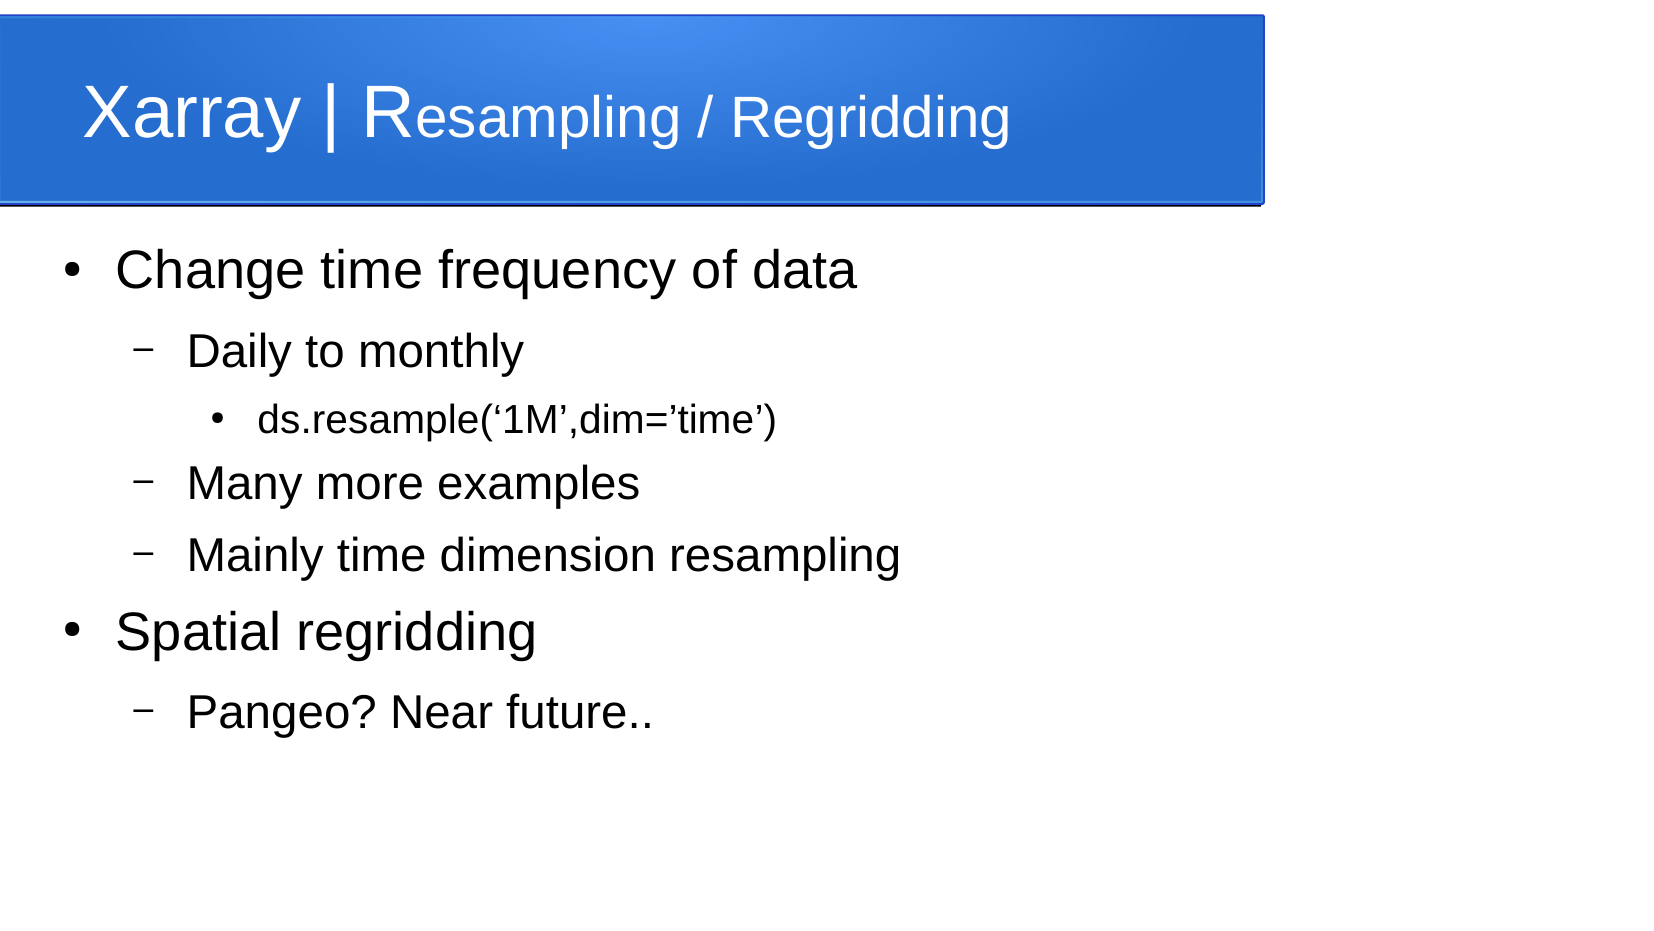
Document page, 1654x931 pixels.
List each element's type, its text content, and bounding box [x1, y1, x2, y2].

list Change time frequency of data Daily to monthly ds.resample(‘1M’,dim=’time’) Many more examples Mainly time dimension resampling Spatial regridding Pangeo? Near future.. [45, 240, 1591, 901]
title Xarray | Resampling / Regridding [82, 35, 1235, 189]
